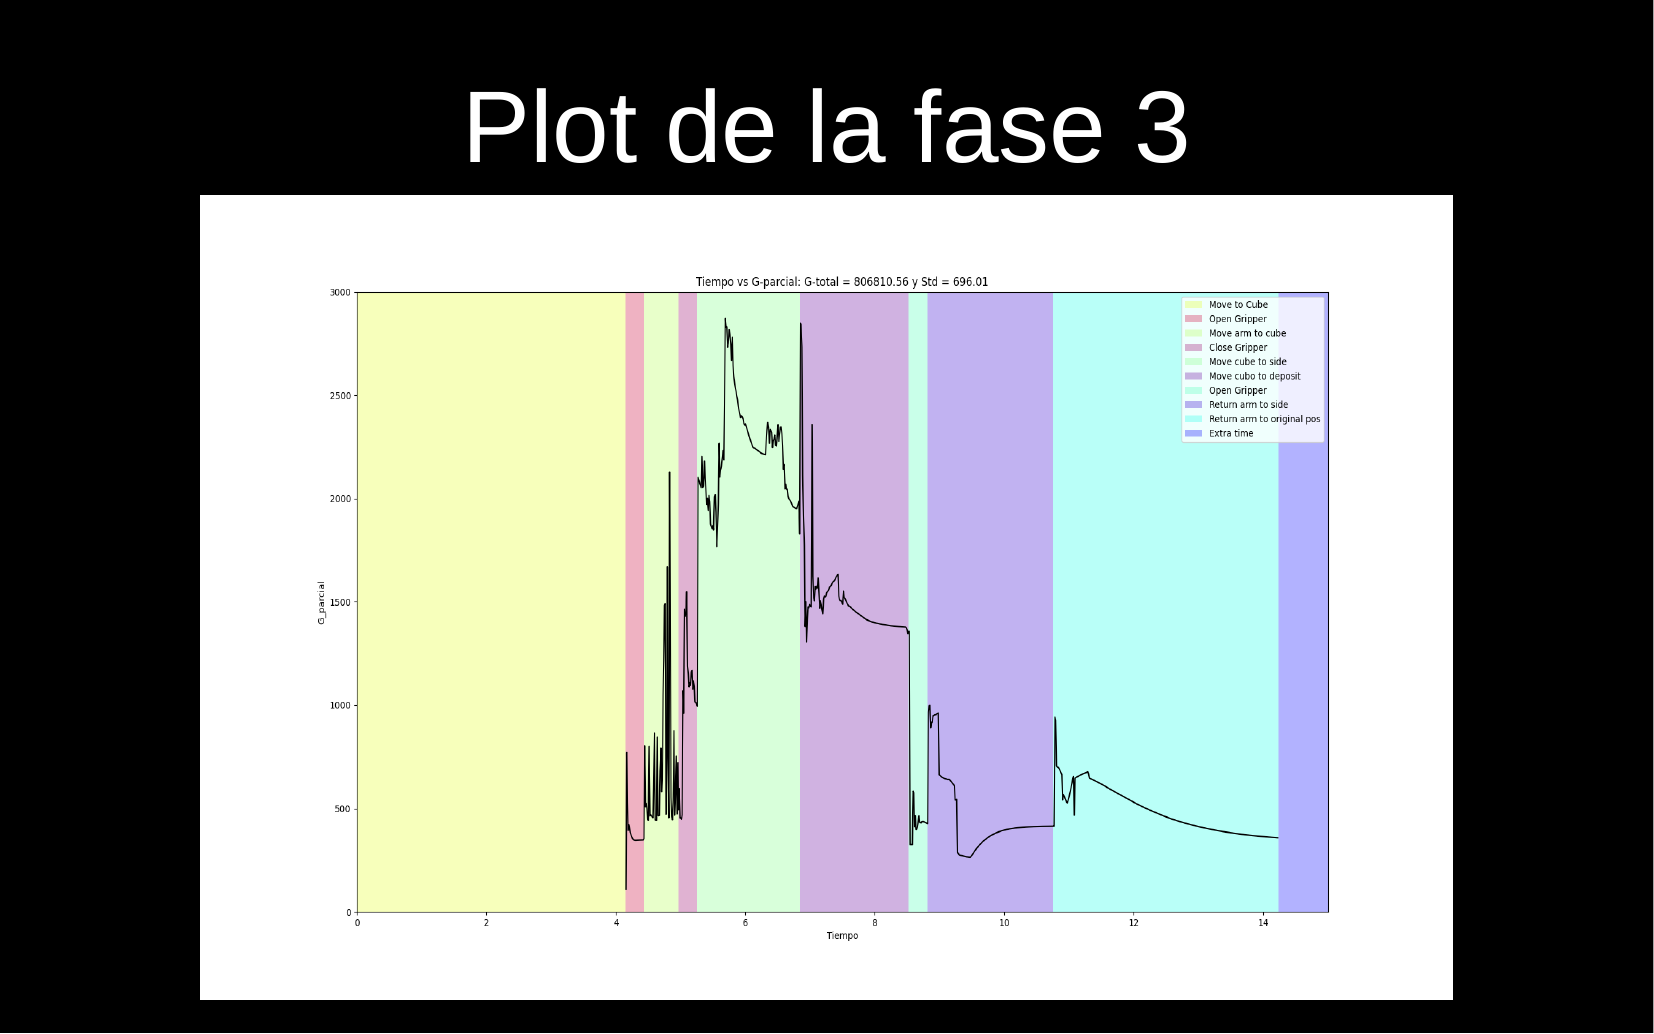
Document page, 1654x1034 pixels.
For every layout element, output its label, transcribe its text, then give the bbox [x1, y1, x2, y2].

picture [200, 195, 1453, 1000]
title Plot de la fase 3 [82, 41, 1571, 214]
